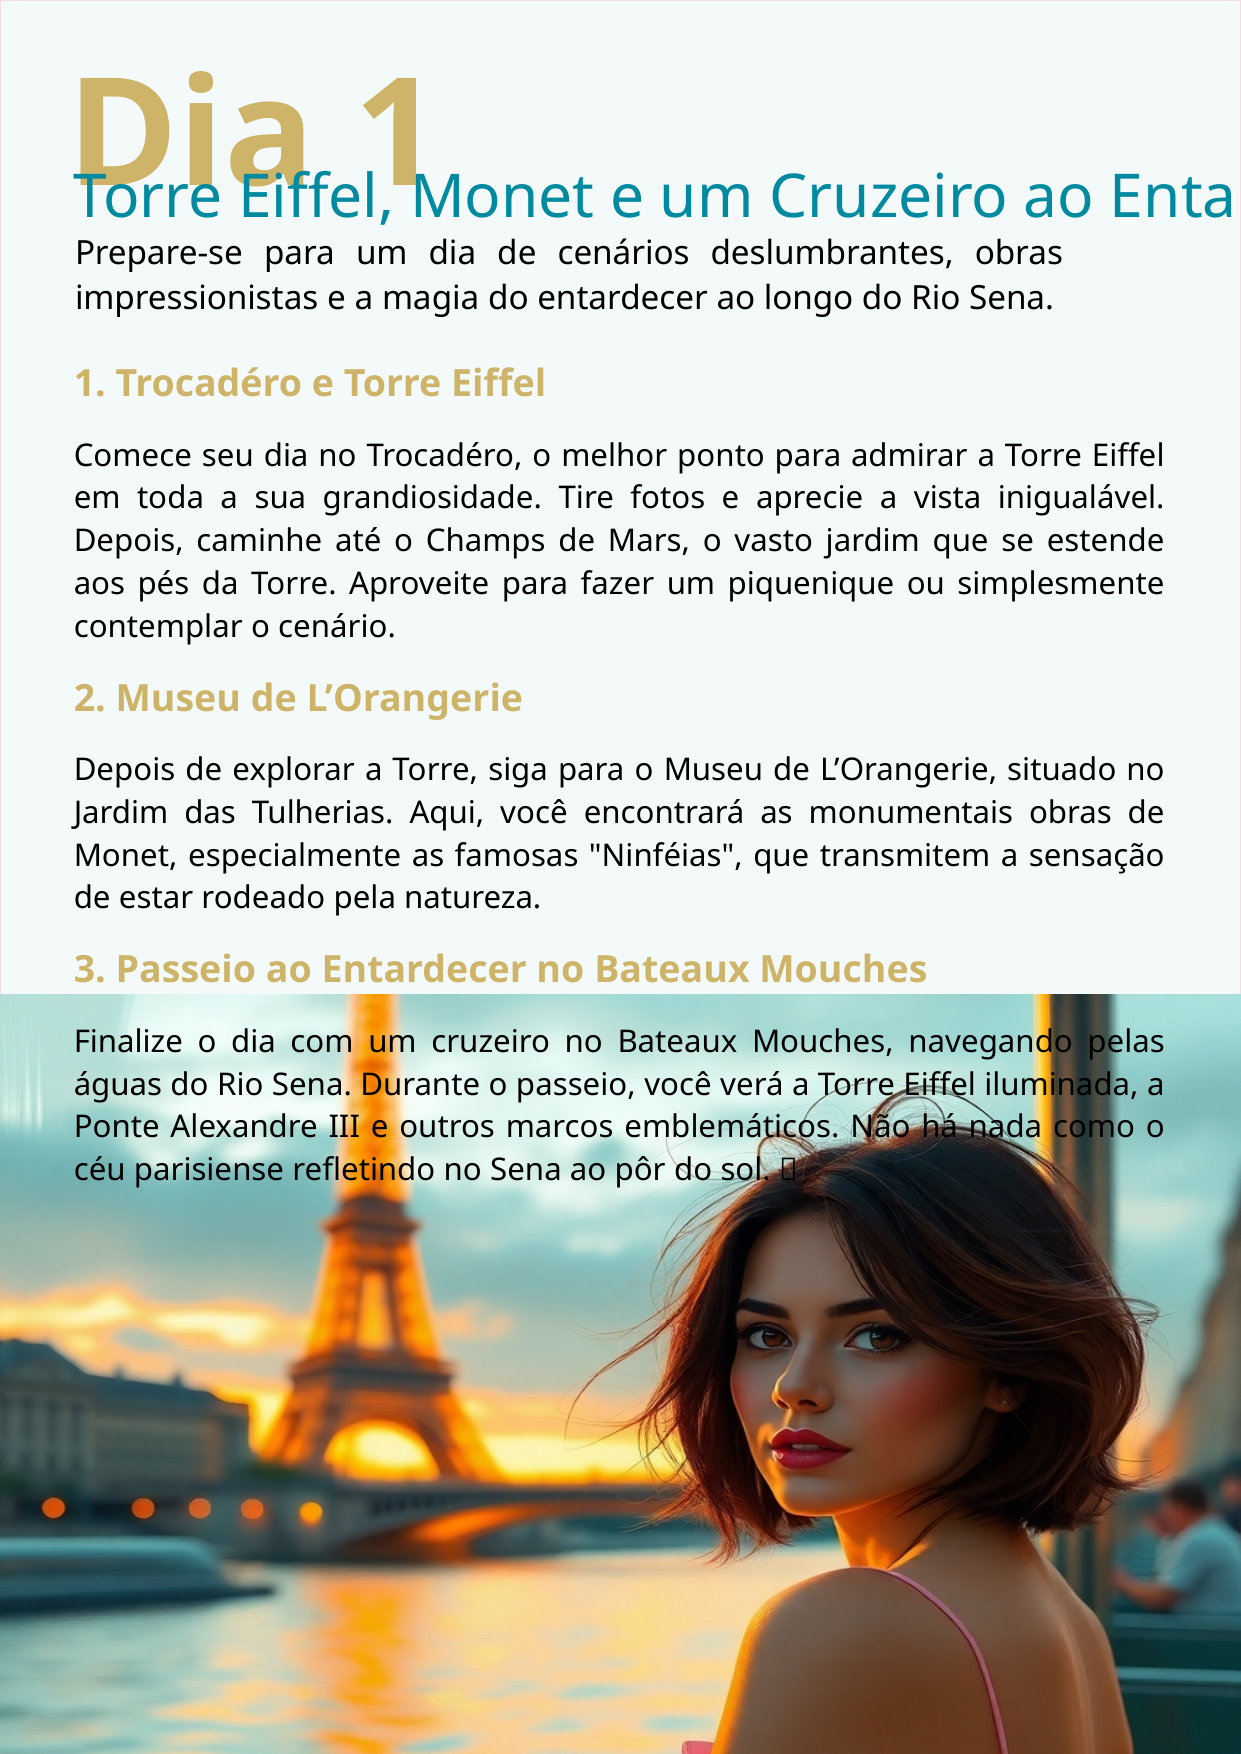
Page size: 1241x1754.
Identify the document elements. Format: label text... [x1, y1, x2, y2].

text_box Torre Eiffel, Monet e um Cruzeiro ao Entardecer [59, 145, 1187, 231]
text_box 1. Trocadéro e Torre Eiffel Comece seu dia no Trocadéro, o melhor ponto para admirar a Torre Eiffel em toda a sua grandiosidade. Tire fotos e aprecie a vista inigualável. Depois, caminhe até o Champs de Mars, o vasto jardim que se estende aos pés da Torre. Aproveite para fazer um piquenique ou simplesmente contemplar o cenário. 2. Museu de L’Orangerie Depois de explorar a Torre, siga para o Museu de L’Orangerie, situado no Jardim das Tulherias. Aqui, você encontrará as monumentais obras de Monet, especialmente as famosas "Ninféias", que transmitem a sensação de estar rodeado pela natureza. 3. Passeio ao Entardecer no Bateaux Mouches Finalize o dia com um cruzeiro no Bateaux Mouches, navegando pelas águas do Rio Sena. Durante o passeio, você verá a Torre Eiffel iluminada, a Ponte Alexandre III e outros marcos emblemáticos. Não há nada como o céu parisiense refletindo no Sena ao pôr do sol. 🌅 [59, 349, 1182, 1016]
picture [0, 994, 1241, 1754]
text_box Prepare-se para um dia de cenários deslumbrantes, obras impressionistas e a magia do entardecer ao longo do Rio Sena. [60, 221, 1182, 313]
text_box Dia 1 [53, 17, 502, 396]
text_box [0, 0, 1241, 994]
